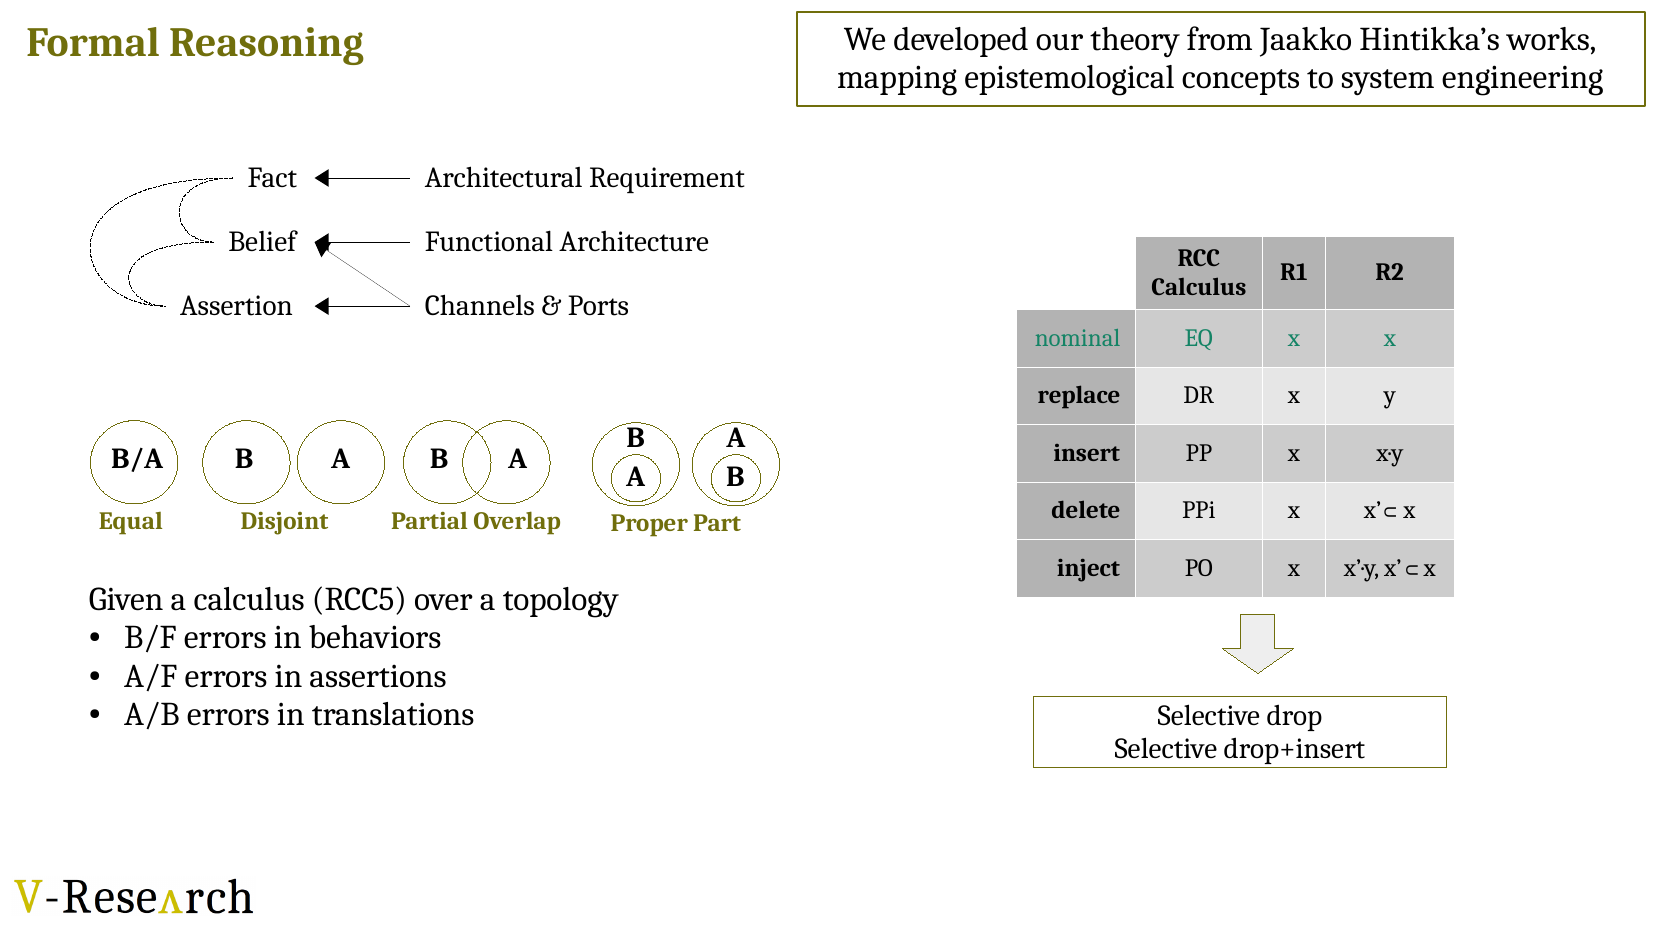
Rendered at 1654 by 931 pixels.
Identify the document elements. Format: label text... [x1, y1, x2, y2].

table_cell PP [1136, 425, 1262, 482]
table_cell inject [1017, 540, 1135, 597]
table_cell replace [1017, 368, 1135, 424]
table_cell delete [1017, 483, 1135, 539]
picture [11, 876, 256, 916]
text_box Assertion [165, 281, 315, 331]
text_box [1222, 614, 1294, 674]
table_cell DR [1136, 368, 1262, 424]
text_box Partial Overlap [376, 499, 581, 545]
text_box A [711, 413, 766, 452]
text_box We developed our theory from Jaakko Hintikka’s works, mapping epistemological concepts to system engineering [797, 11, 1645, 107]
table_cell PPi [1136, 483, 1262, 539]
text_box Given a calculus (RCC5) over a topology B/F errors in behaviors A/F errors in assertions A/B errors in translations [74, 573, 664, 745]
text_box B [711, 452, 766, 512]
table_header [1017, 237, 1135, 309]
table_cell x [1263, 483, 1325, 539]
table_header R2 [1326, 237, 1454, 309]
text_box Architectural Requirement [409, 153, 774, 203]
table_cell x’ x [1326, 483, 1454, 539]
table_cell x [1263, 540, 1325, 597]
text_box A [316, 435, 371, 494]
table_header R1 [1263, 237, 1325, 309]
table_cell x [1263, 425, 1325, 482]
table_cell x’·y, x’ x [1326, 540, 1454, 597]
table_cell EQ [1136, 310, 1262, 367]
text_box Belief [213, 217, 315, 267]
text_box Proper Part [595, 501, 761, 547]
table_cell y [1326, 368, 1454, 424]
text_box Formal Reasoning [11, 11, 390, 76]
text_box B [415, 435, 470, 494]
table_cell x [1326, 310, 1454, 367]
text_box B [220, 435, 275, 494]
text_box B/A [96, 434, 189, 499]
text_box Channels & Ports [409, 281, 653, 331]
table_cell insert [1017, 425, 1135, 482]
table_cell x·y [1326, 425, 1454, 482]
text_box U [1364, 491, 1408, 530]
table_cell PO [1136, 540, 1262, 597]
text_box Selective drop Selective drop+insert [1033, 696, 1447, 768]
text_box Disjoint [225, 499, 347, 545]
text_box Functional Architecture [409, 217, 736, 267]
text_box A [611, 452, 666, 501]
text_box Equal [84, 499, 193, 545]
table_header RCC Calculus [1136, 237, 1262, 309]
text_box A [493, 435, 548, 494]
text_box U [1386, 549, 1429, 588]
text_box B [611, 413, 666, 452]
table_cell x [1263, 368, 1325, 424]
text_box Fact [232, 153, 315, 203]
table_cell nominal [1017, 310, 1135, 367]
table_cell x [1263, 310, 1325, 367]
